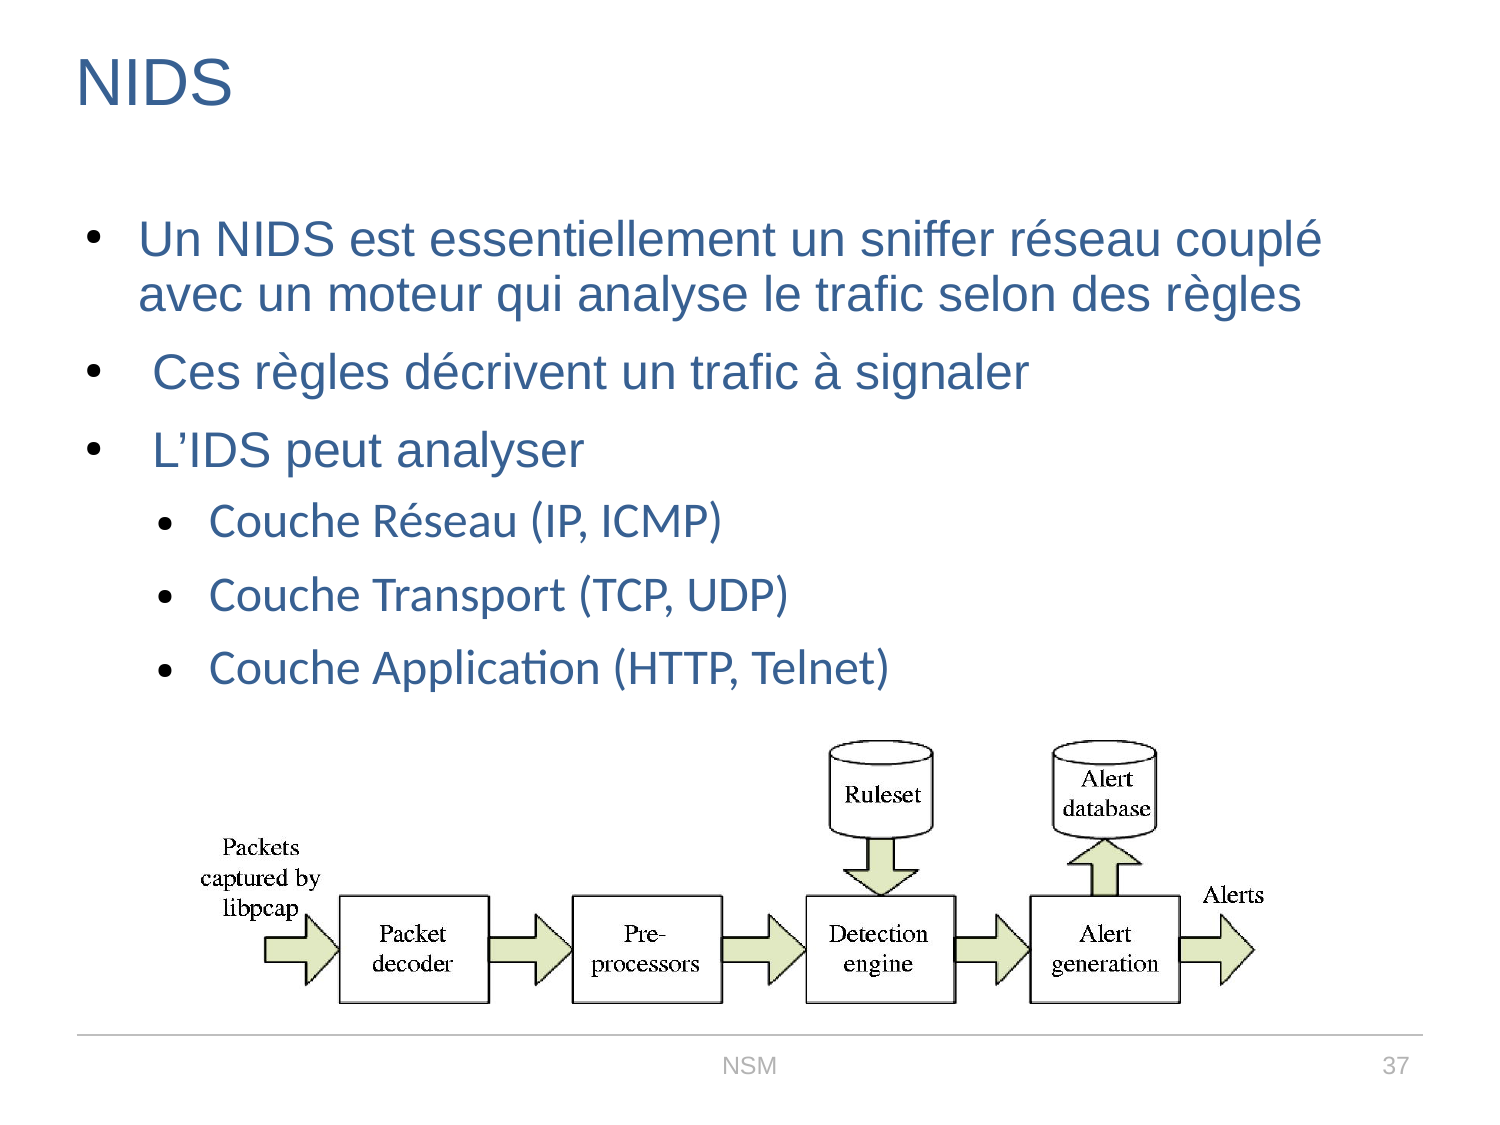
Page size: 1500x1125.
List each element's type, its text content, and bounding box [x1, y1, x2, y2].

title NIDS [75, 45, 1425, 233]
list Un NIDS est essentiellement un sniffer réseau couplé avec un moteur qui analyse le trafic selon des règles Ces règles décrivent un trafic à signaler L’IDS peut analyser Couche Réseau (IP, ICMP) Couche Transport (TCP, UDP) Couche Application (HTTP, Telnet) [67, 113, 1418, 857]
picture [200, 738, 1264, 1004]
